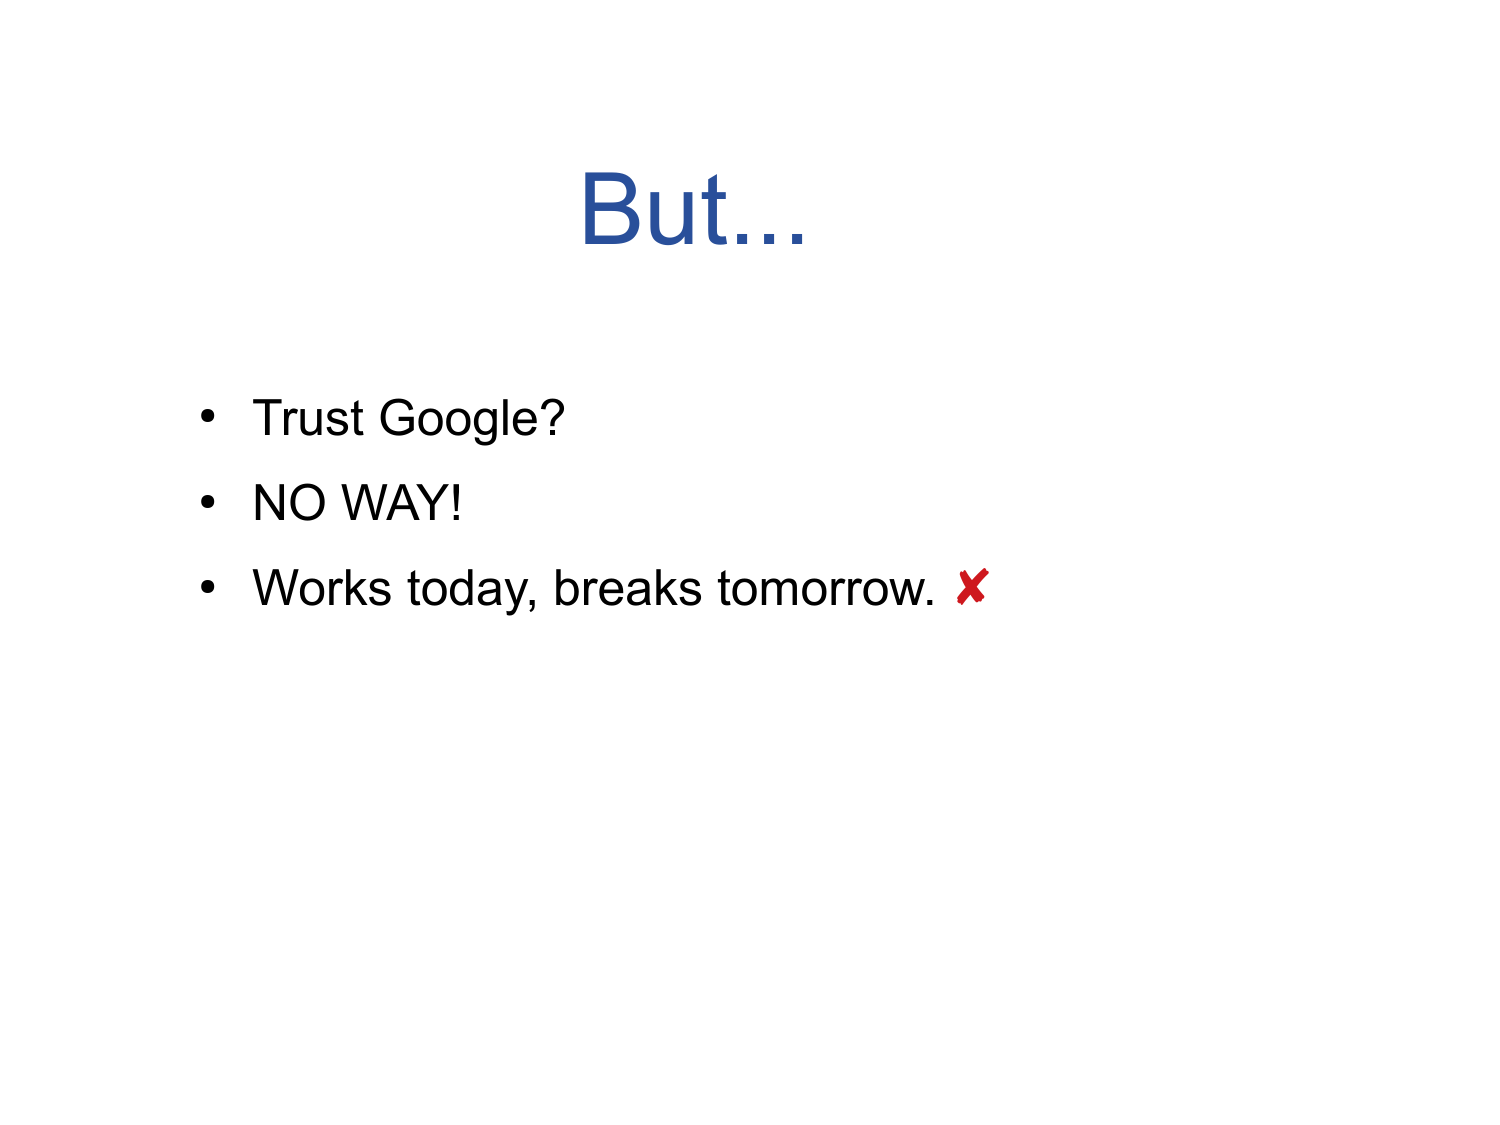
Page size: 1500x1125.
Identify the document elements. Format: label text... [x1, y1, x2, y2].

title But... [181, 115, 1209, 304]
list Trust Google? NO WAY! Works today, breaks tomorrow. ✘ [181, 389, 1209, 1015]
